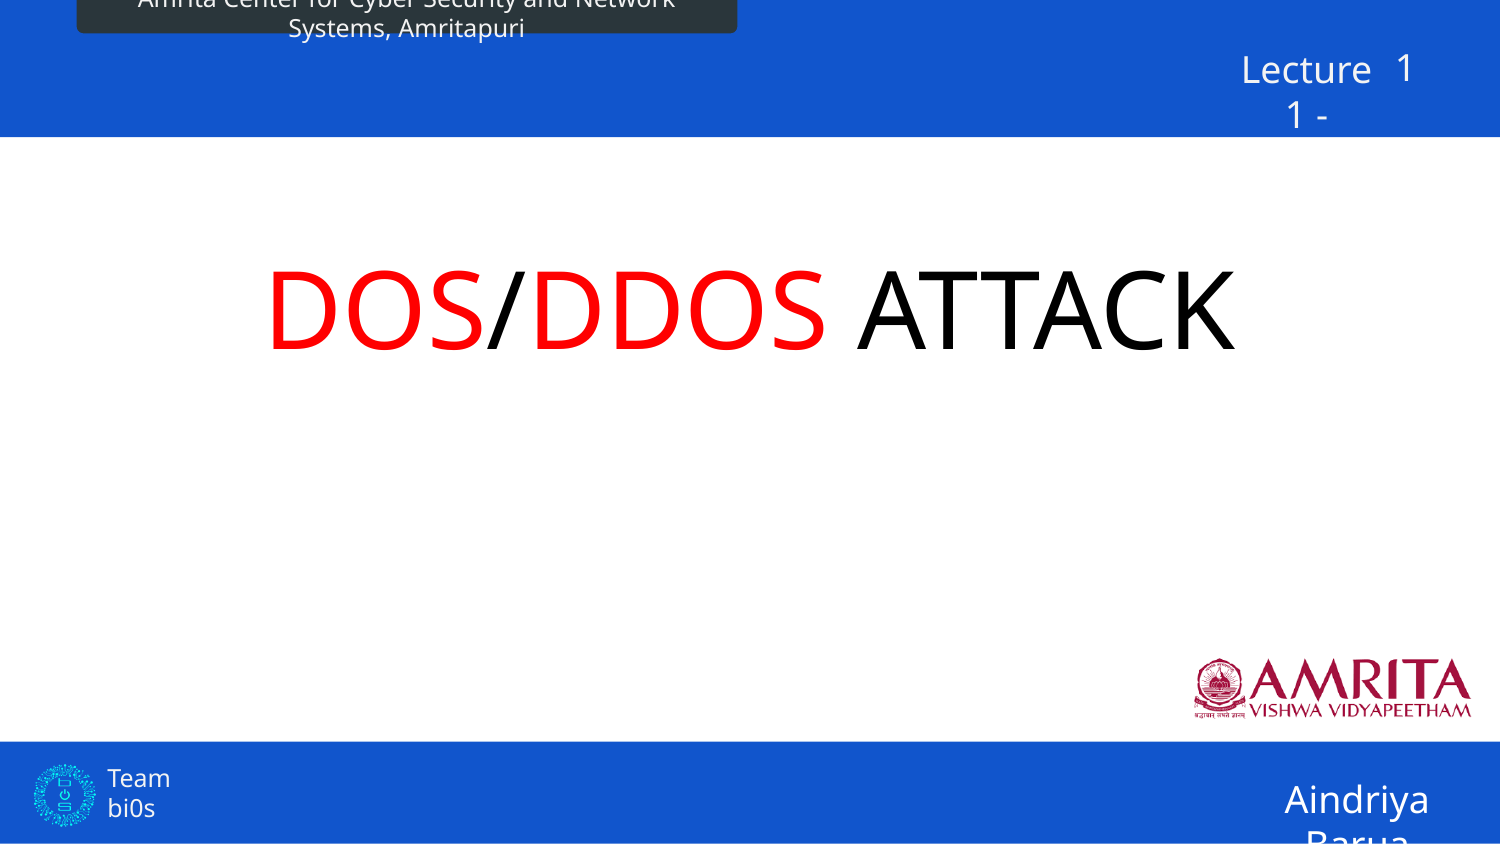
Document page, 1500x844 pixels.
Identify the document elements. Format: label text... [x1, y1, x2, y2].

slide_number <number> [1322, 42, 1489, 98]
picture [1193, 654, 1473, 724]
title DOS/DDOS ATTACK SIMPLIFIED [51, 327, 1449, 517]
picture [30, 763, 99, 828]
